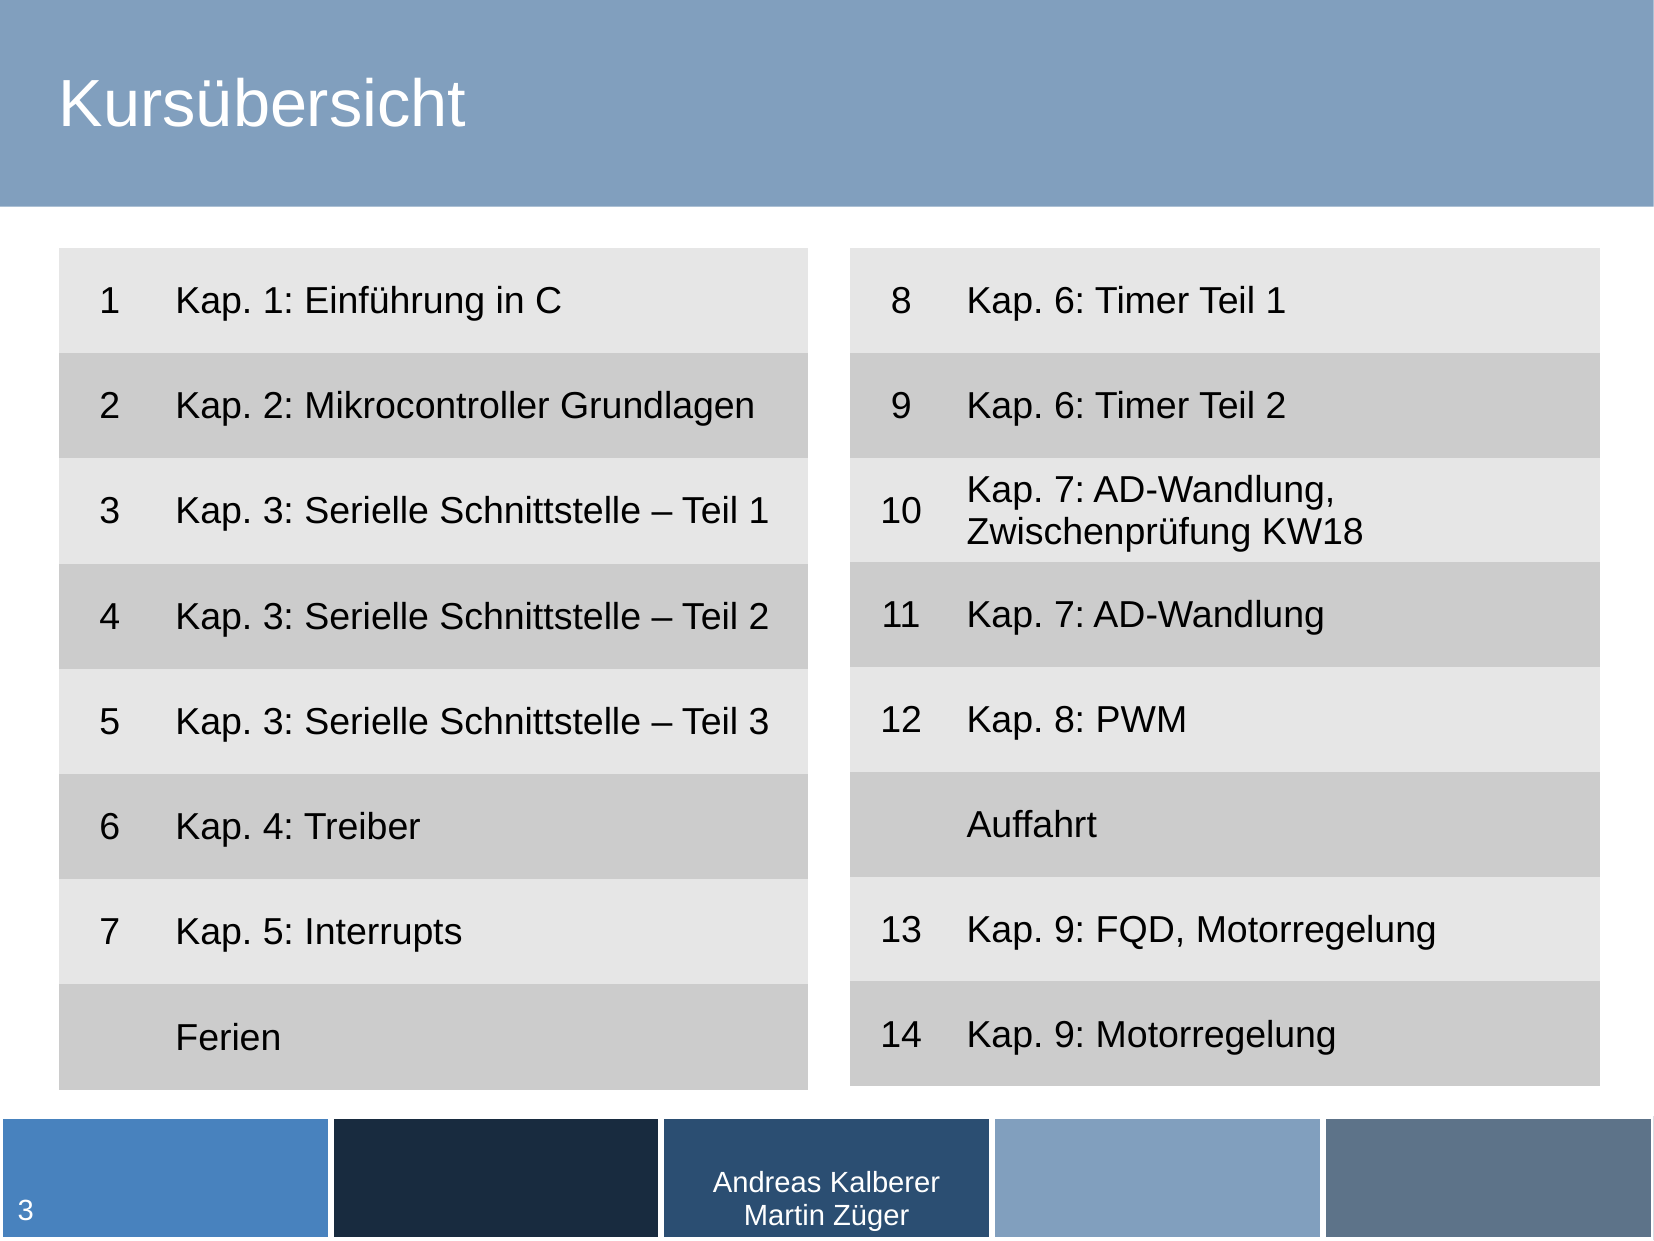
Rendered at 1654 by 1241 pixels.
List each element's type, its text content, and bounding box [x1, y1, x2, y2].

table_cell [850, 772, 952, 877]
table_cell 2 [59, 353, 161, 458]
table_header Kap. 6: Timer Teil 1 [952, 248, 1600, 353]
table_cell Kap. 5: Interrupts [161, 879, 808, 984]
table_cell Kap. 3: Serielle Schnittstelle – Teil 2 [161, 564, 808, 669]
table_cell Auffahrt [952, 772, 1600, 877]
title Kursübersicht [59, 29, 1595, 178]
table_cell 13 [850, 877, 952, 981]
table_cell 6 [59, 774, 161, 879]
table_cell Kap. 6: Timer Teil 2 [952, 353, 1600, 458]
table_cell Kap. 9: Motorregelung [952, 981, 1600, 1086]
table_cell 7 [59, 879, 161, 984]
table_header 1 [59, 248, 161, 353]
table_cell Kap. 7: AD-Wandlung, Zwischenprüfung KW18 [952, 458, 1600, 562]
table_cell Kap. 9: FQD, Motorregelung [952, 877, 1600, 981]
table_cell Kap. 7: AD-Wandlung [952, 562, 1600, 667]
table_cell 3 [59, 458, 161, 564]
table_cell Kap. 4: Treiber [161, 774, 808, 879]
table_cell 9 [850, 353, 952, 458]
table_cell 14 [850, 981, 952, 1086]
table_cell [59, 984, 161, 1090]
table_cell Ferien [161, 984, 808, 1090]
table_header Kap. 1: Einführung in C [161, 248, 808, 353]
table_cell Kap. 3: Serielle Schnittstelle – Teil 3 [161, 669, 808, 774]
table_cell Kap. 3: Serielle Schnittstelle – Teil 1 [161, 458, 808, 564]
table_cell 4 [59, 564, 161, 669]
table_header 8 [850, 248, 952, 353]
table_cell 10 [850, 458, 952, 562]
table_cell 12 [850, 667, 952, 772]
table_cell 11 [850, 562, 952, 667]
table_cell Kap. 2: Mikrocontroller Grundlagen [161, 353, 808, 458]
table_cell 5 [59, 669, 161, 774]
table_cell Kap. 8: PWM [952, 667, 1600, 772]
